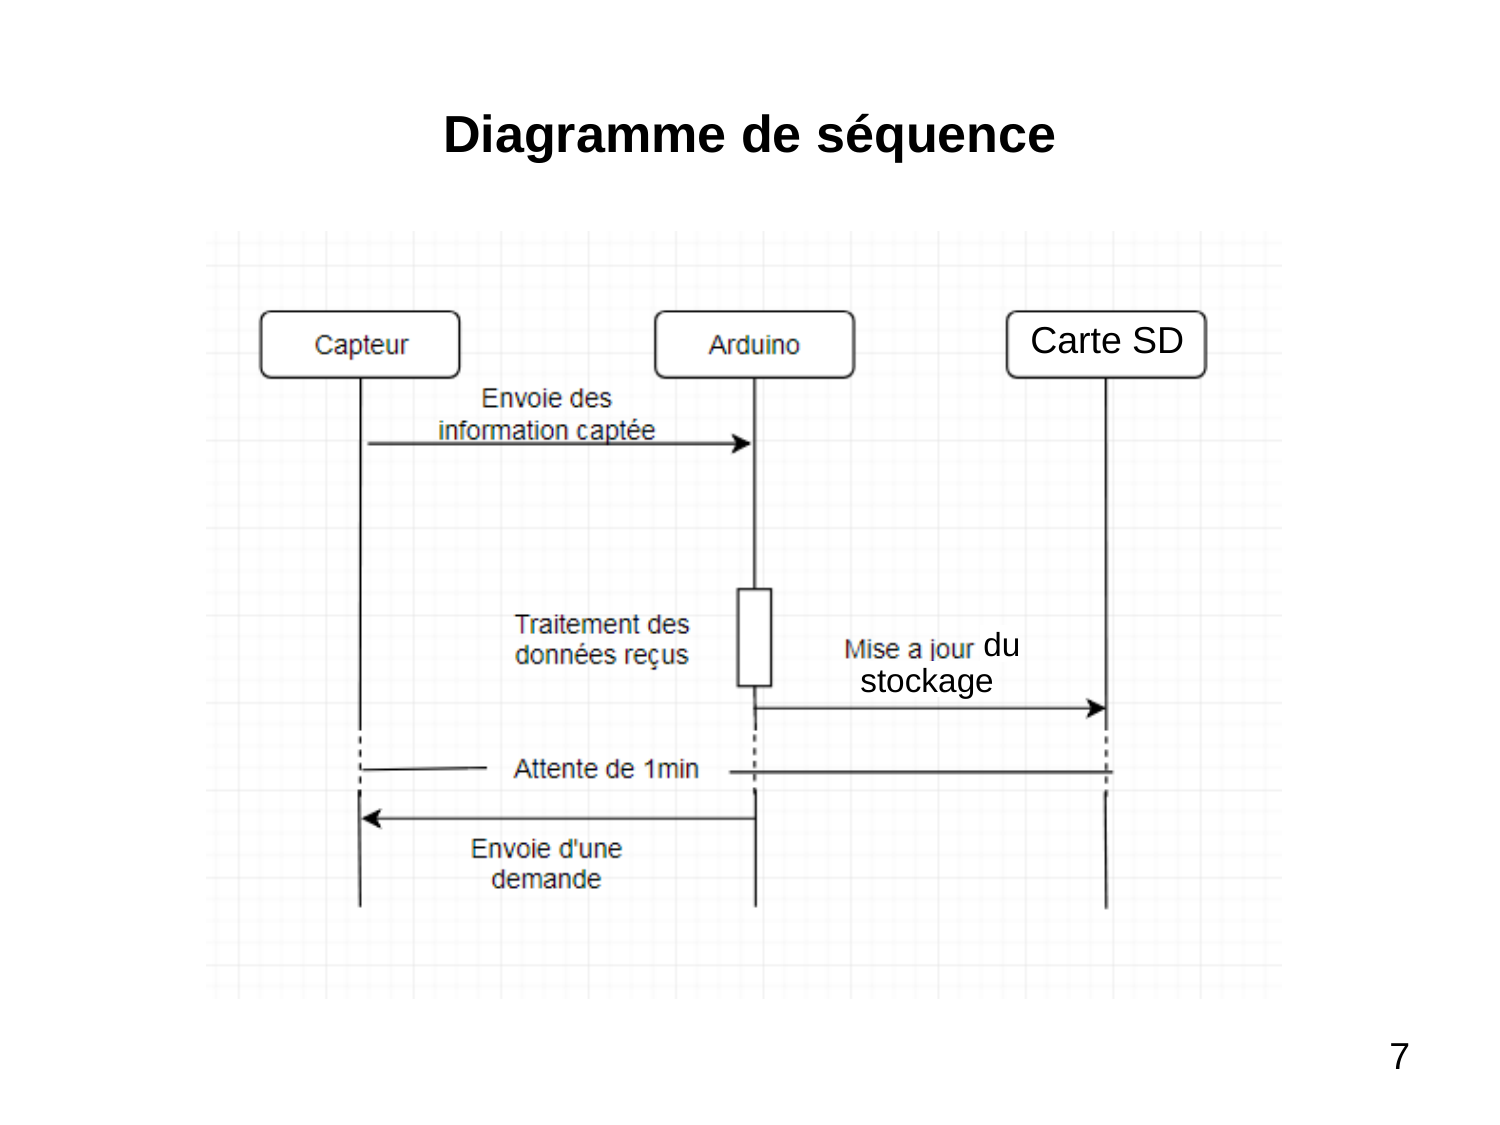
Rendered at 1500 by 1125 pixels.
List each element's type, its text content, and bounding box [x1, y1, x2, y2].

text_box Diagramme de séquence [0, 93, 1500, 172]
picture [206, 231, 1282, 999]
text_box Carte SD [1015, 308, 1217, 414]
text_box stockage [862, 661, 968, 697]
text_box du [968, 615, 1063, 721]
